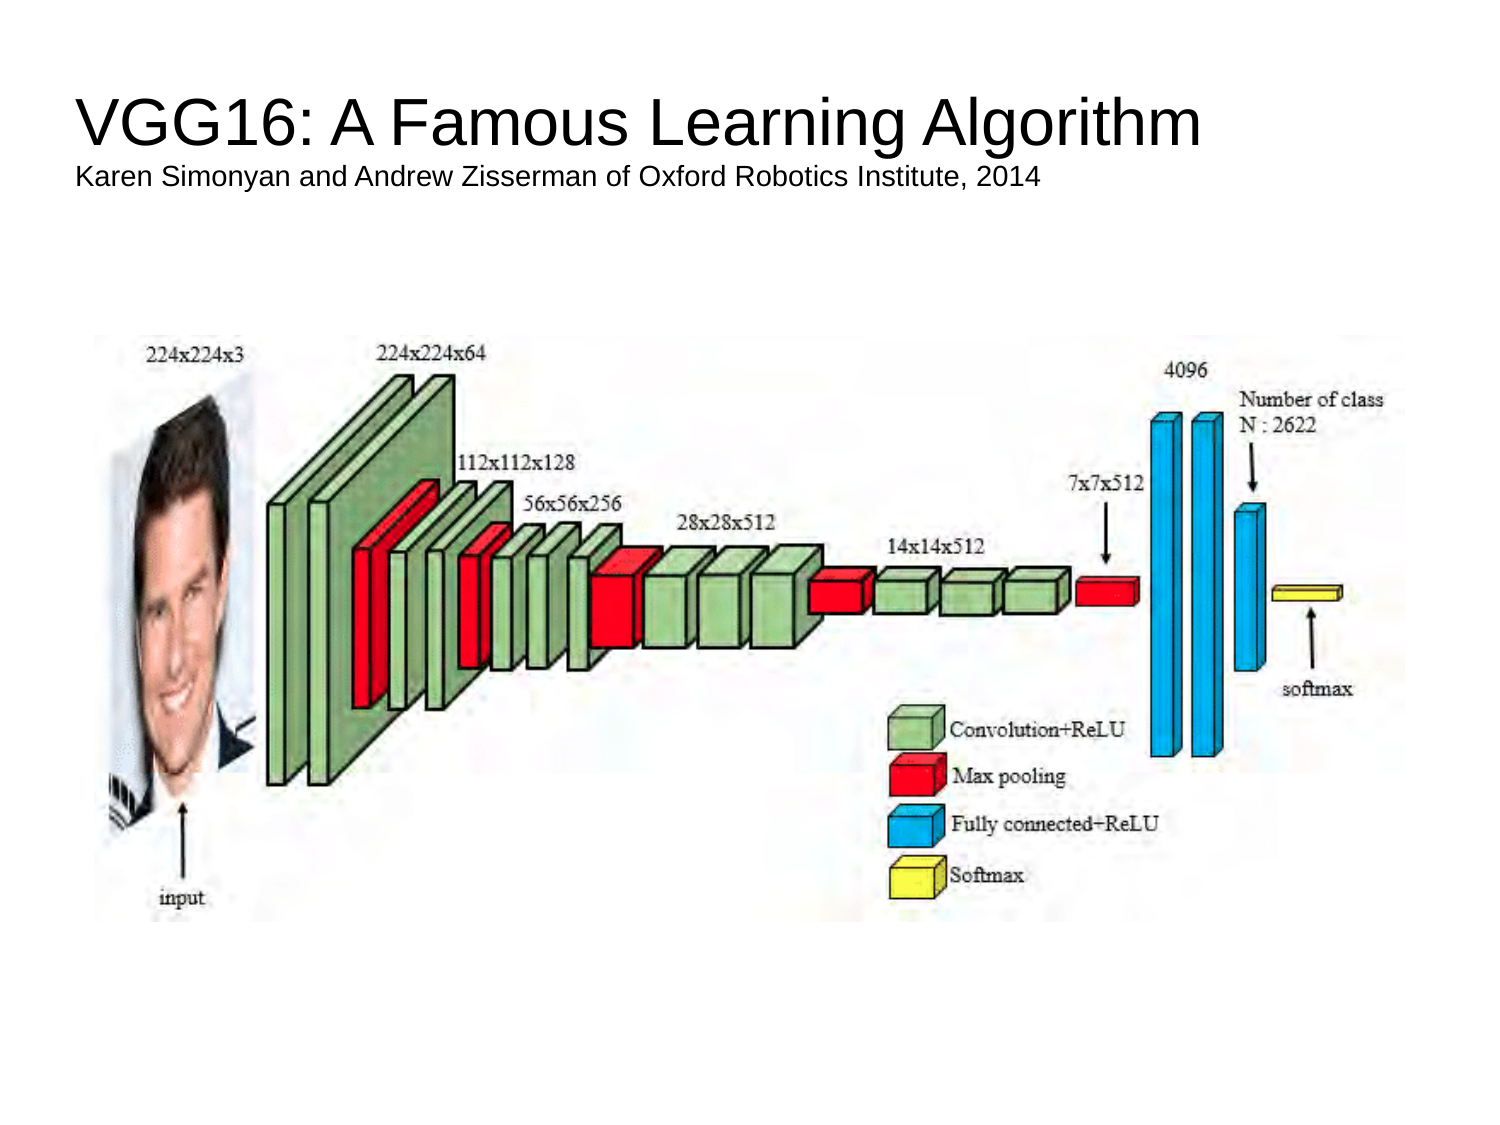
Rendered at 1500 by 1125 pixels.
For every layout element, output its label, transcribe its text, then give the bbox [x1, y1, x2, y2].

picture [94, 335, 1405, 922]
title VGG16: A Famous Learning Algorithm Karen Simonyan and Andrew Zisserman of Oxford Robotics Institute, 2014 [75, 44, 1247, 233]
